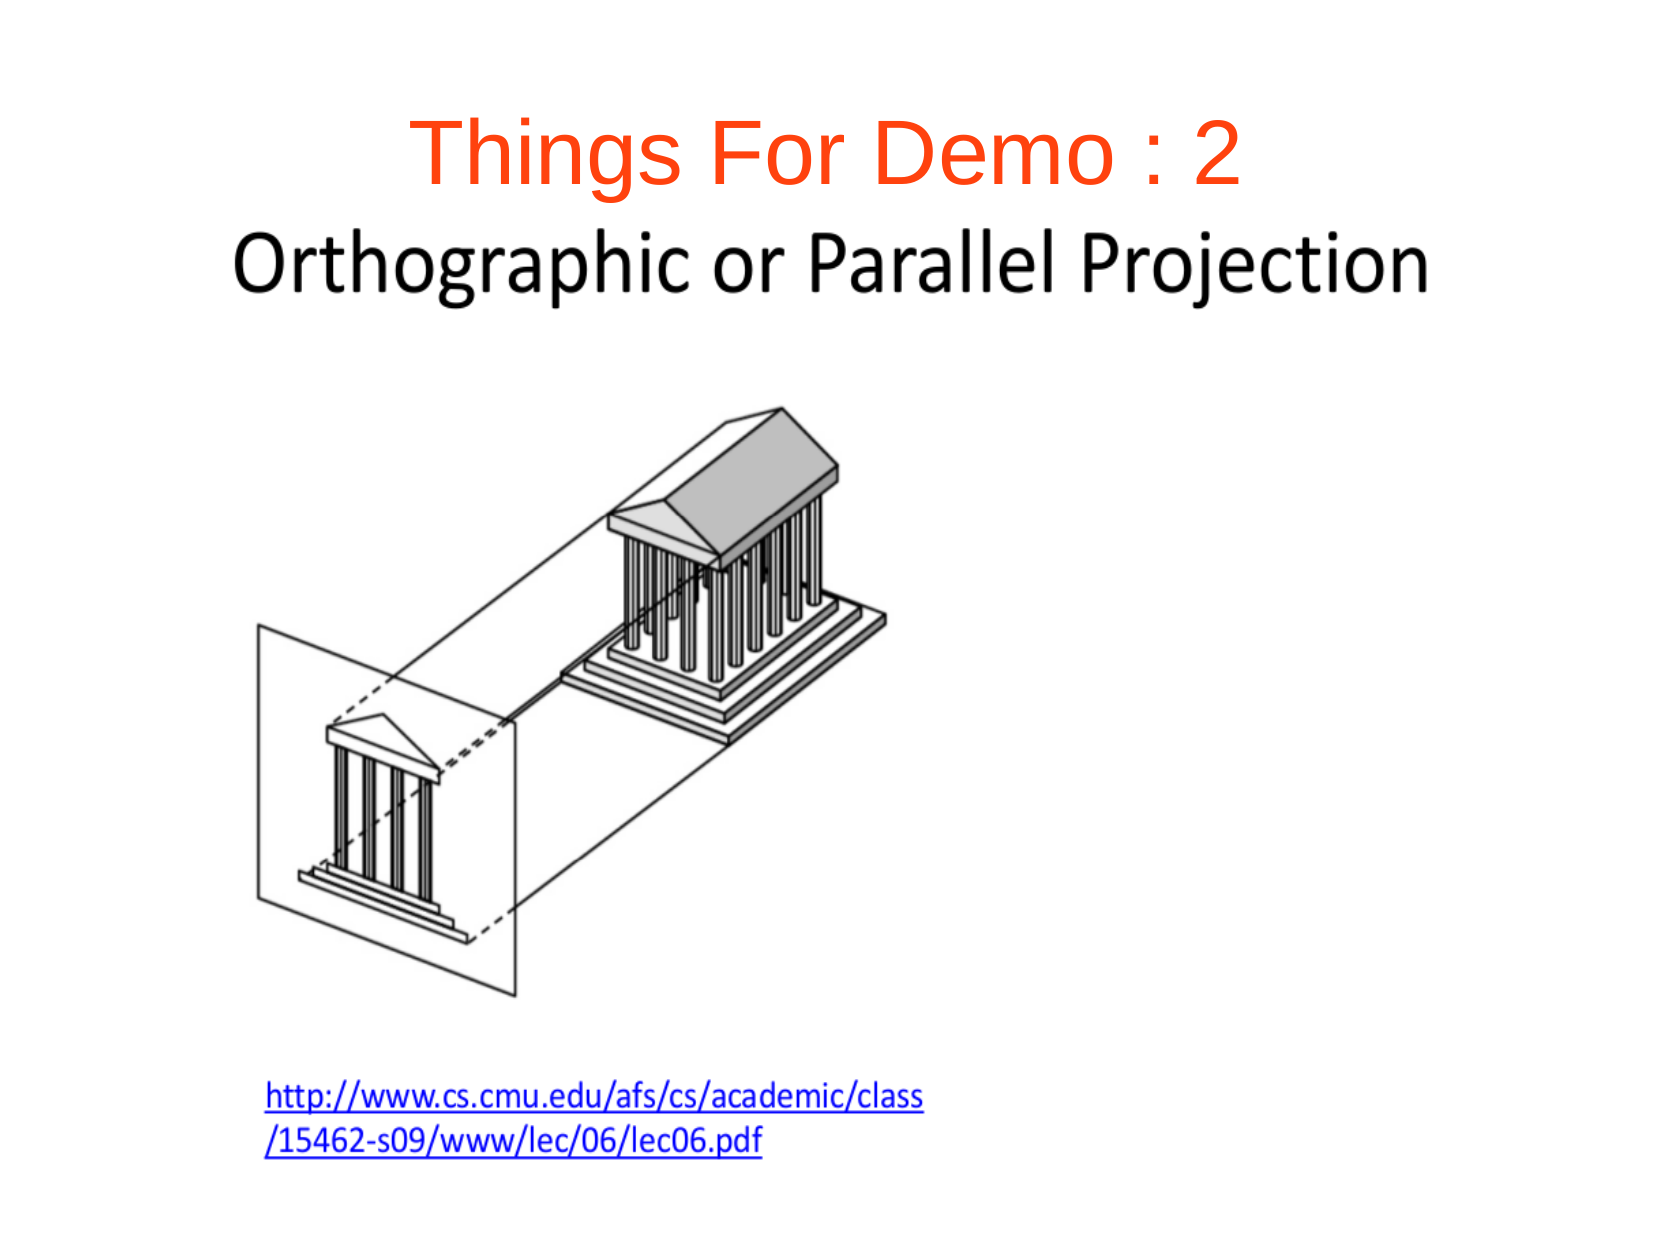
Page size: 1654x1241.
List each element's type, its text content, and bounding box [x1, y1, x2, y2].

title Things For Demo : 2 [82, 49, 1571, 257]
picture [212, 224, 1454, 1170]
